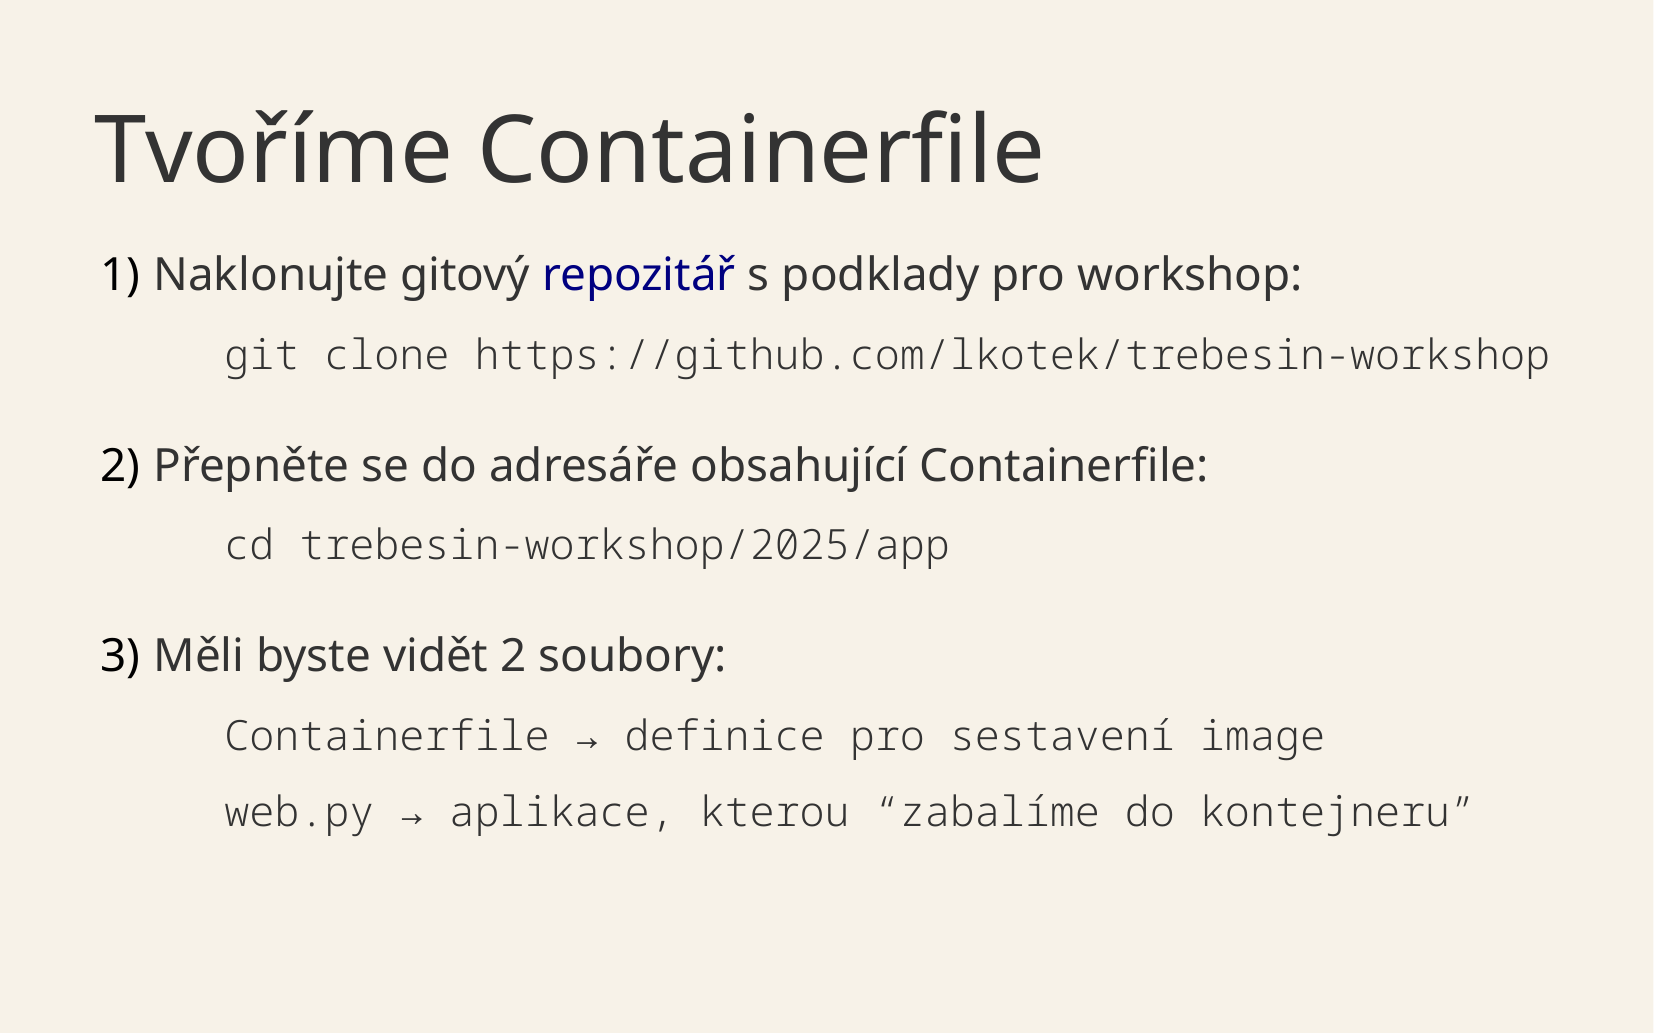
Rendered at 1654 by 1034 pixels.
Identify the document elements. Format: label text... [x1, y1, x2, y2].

list Naklonujte gitový repozitář s podklady pro workshop: git clone https://github.com/lkotek/trebesin-workshop Přepněte se do adresáře obsahující Containerfile: cd trebesin-workshop/2025/app Měli byste vidět 2 soubory: Containerfile → definice pro sestavení image web.py → aplikace, kterou “zabalíme do kontejneru” [82, 241, 1630, 957]
title Tvoříme Containerfile [94, 83, 1426, 209]
